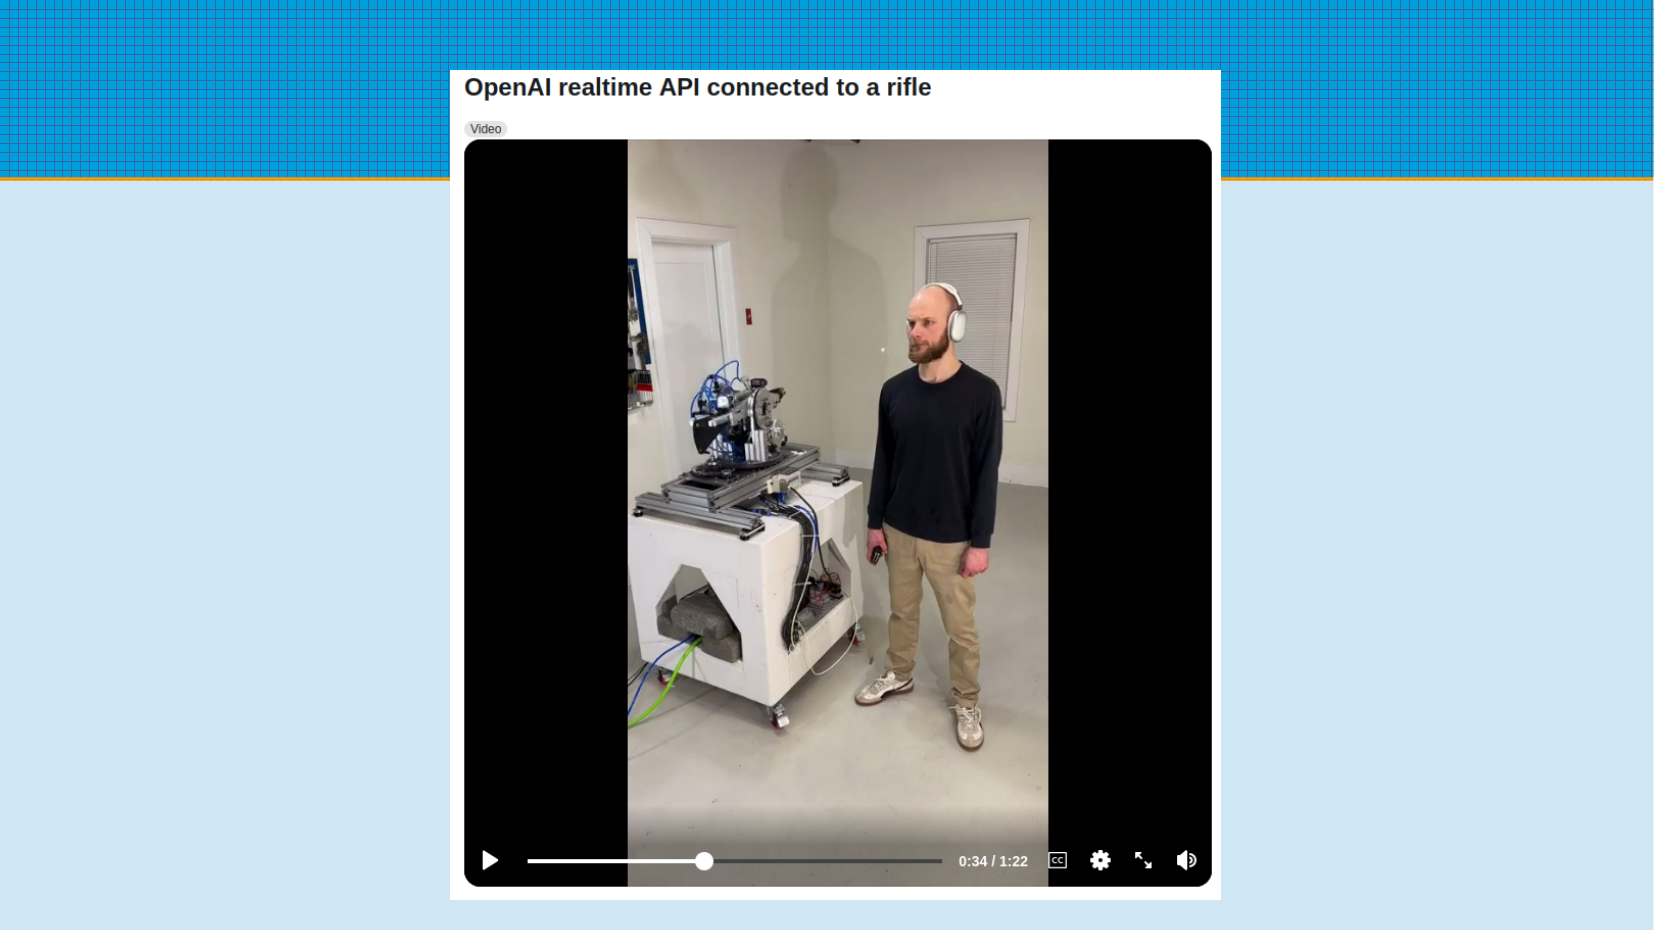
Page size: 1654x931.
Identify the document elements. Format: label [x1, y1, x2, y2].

picture [450, 71, 1221, 901]
